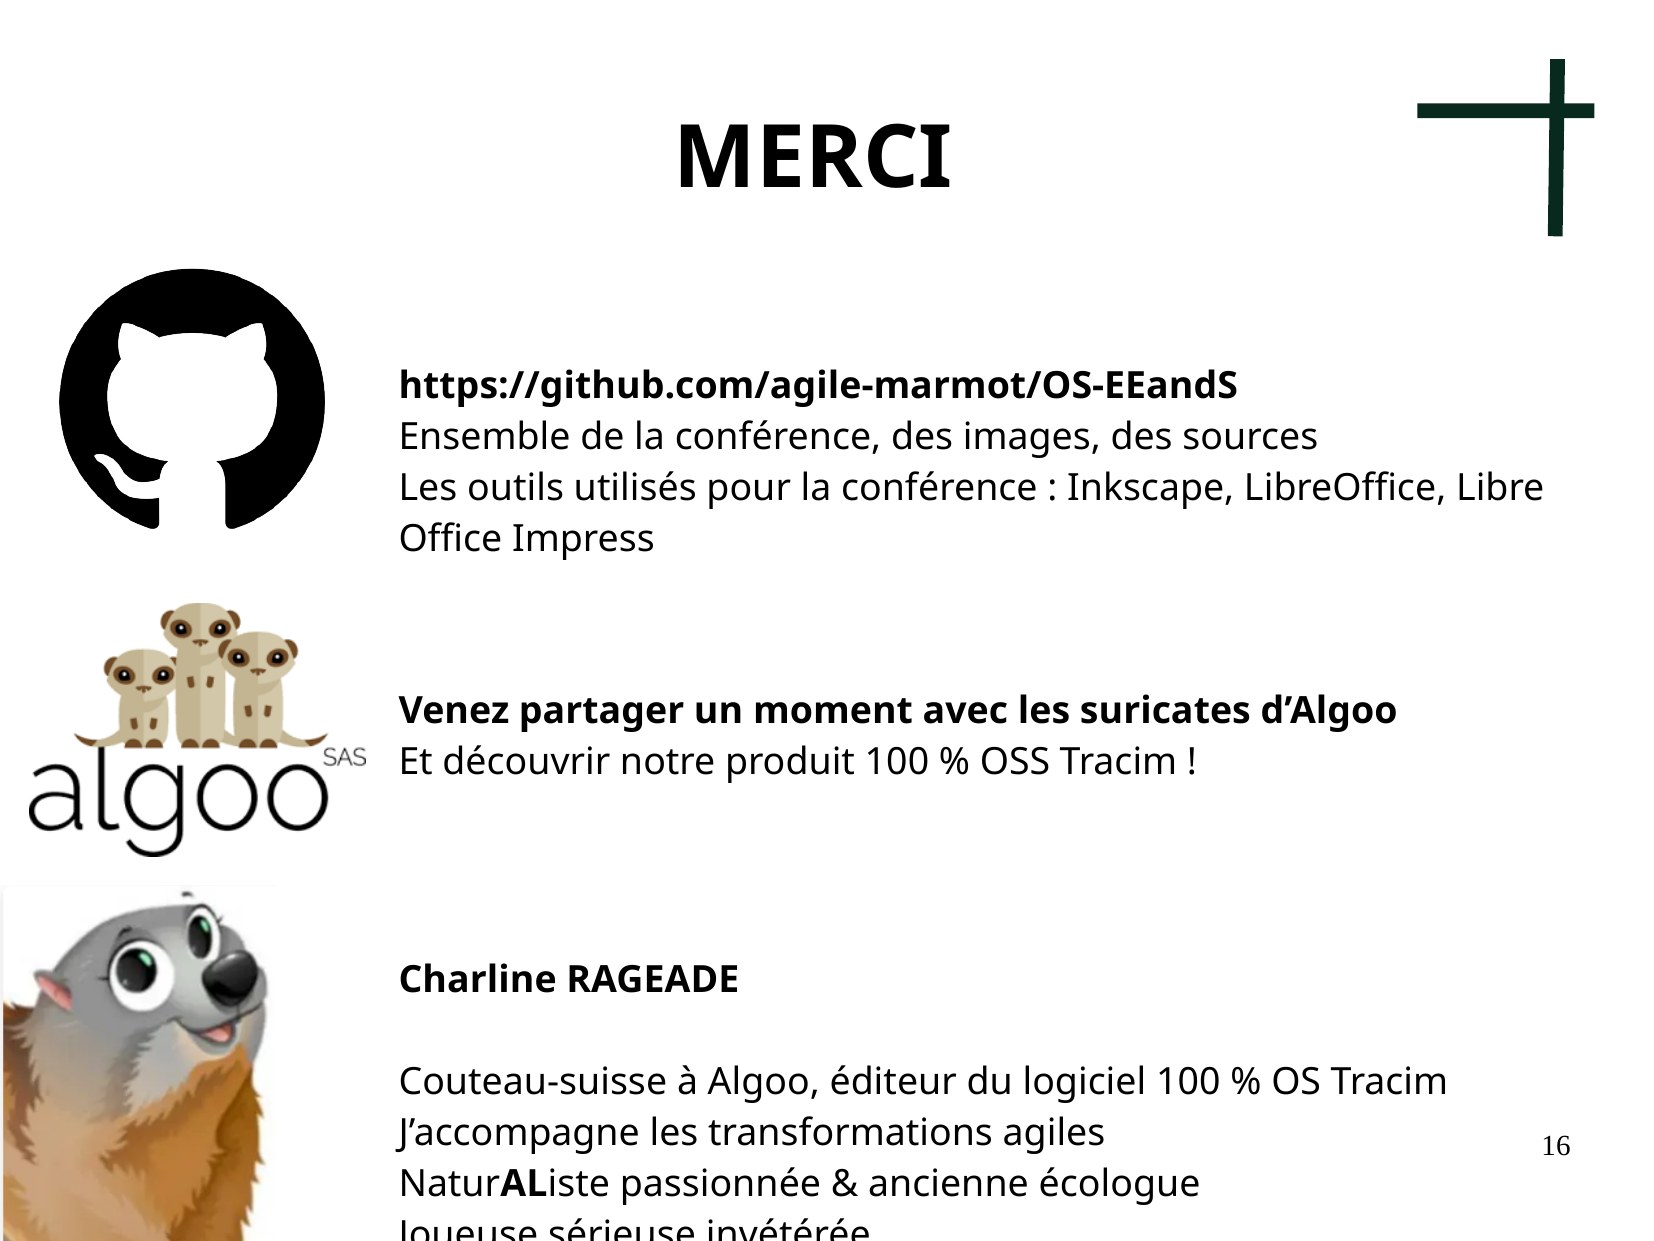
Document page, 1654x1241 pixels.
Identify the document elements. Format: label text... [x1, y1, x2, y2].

text_box Charline RAGEADE Couteau-suisse à Algoo, éditeur du logiciel 100 % OS Tracim J’accompagne les transformations agiles NaturAListe passionnée & ancienne écologue Joueuse sérieuse invétérée [383, 944, 1654, 1232]
text_box Venez partager un moment avec les suricates d’Algoo Et découvrir notre produit 100 % OSS Tracim ! [383, 676, 1654, 827]
picture [0, 885, 276, 1241]
text_box https://github.com/agile-marmot/OS-EEandS Ensemble de la conférence, des images, des sources Les outils utilisés pour la conférence : Inkscape, LibreOffice, Libre Office Impress [383, 351, 1654, 593]
text_box [1417, 59, 1595, 237]
picture [29, 603, 366, 857]
picture [59, 265, 325, 532]
text_box MERCI [659, 86, 1000, 207]
